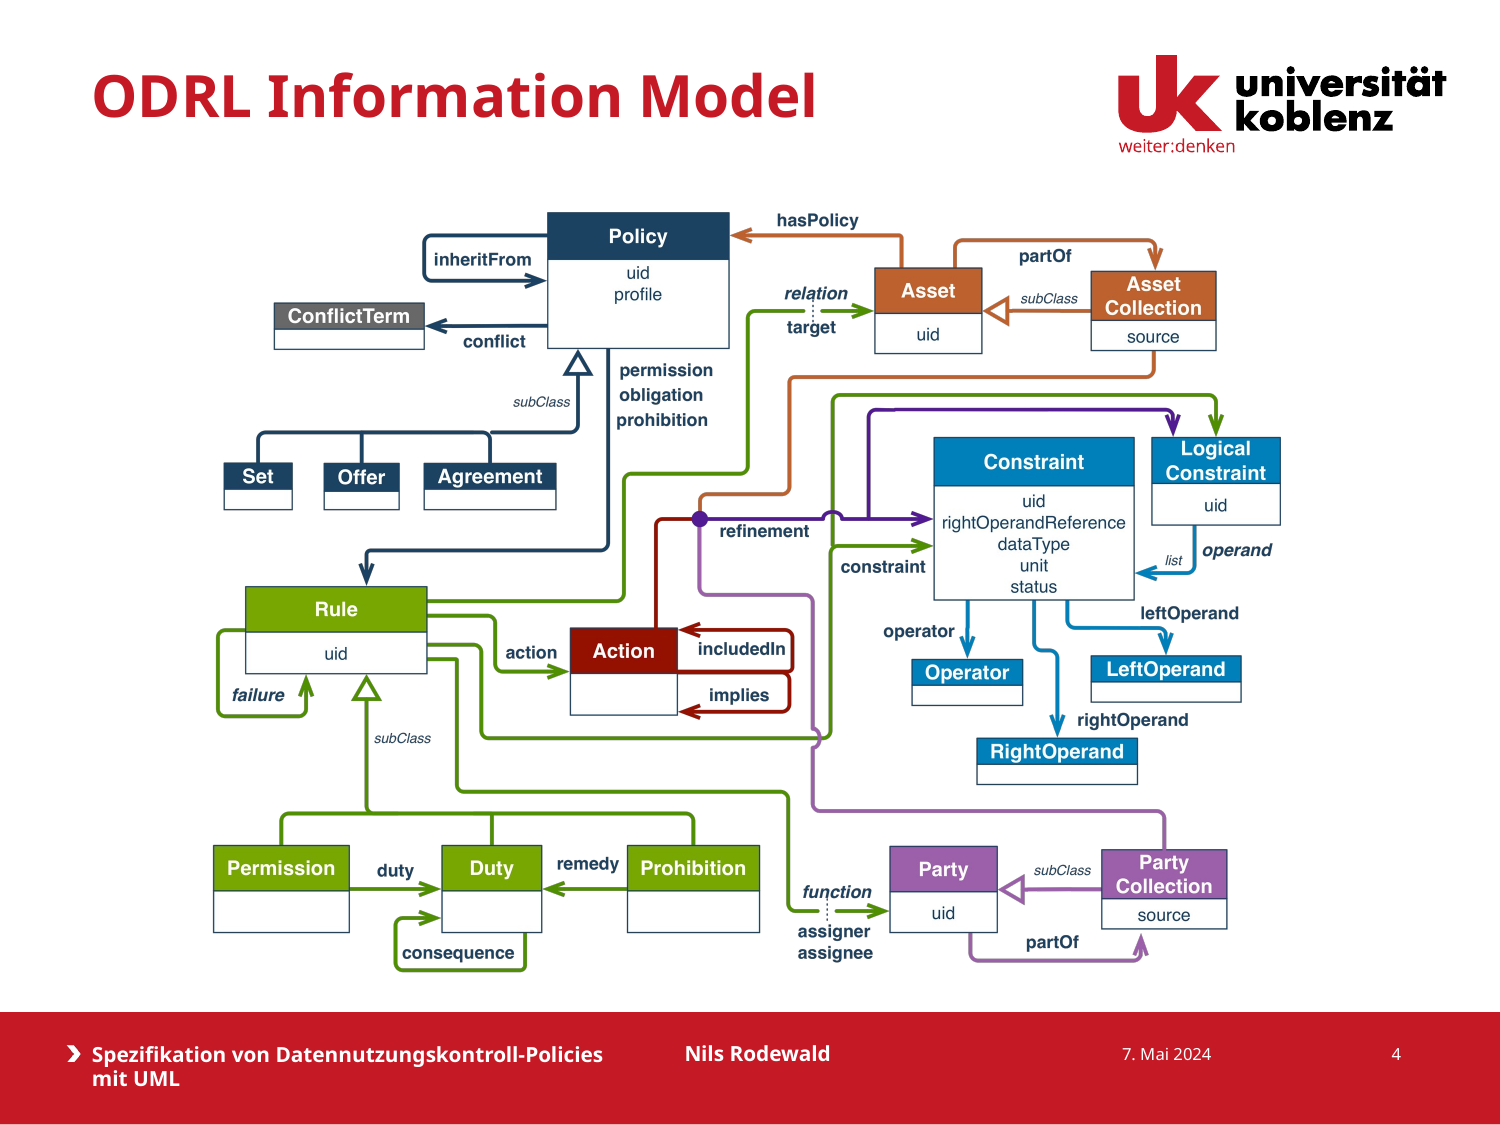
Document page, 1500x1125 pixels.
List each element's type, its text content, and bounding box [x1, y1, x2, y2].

picture [1182, 441, 1192, 455]
picture [1194, 445, 1216, 459]
picture [1181, 469, 1191, 480]
title ODRL Information Model [77, 59, 1371, 142]
picture [1224, 445, 1244, 455]
picture [1231, 469, 1240, 480]
picture [1206, 469, 1214, 480]
picture [1217, 467, 1230, 480]
picture [1260, 467, 1265, 479]
picture [1194, 470, 1203, 479]
picture [1167, 466, 1178, 480]
picture [212, 196, 1281, 993]
picture [1249, 470, 1258, 479]
